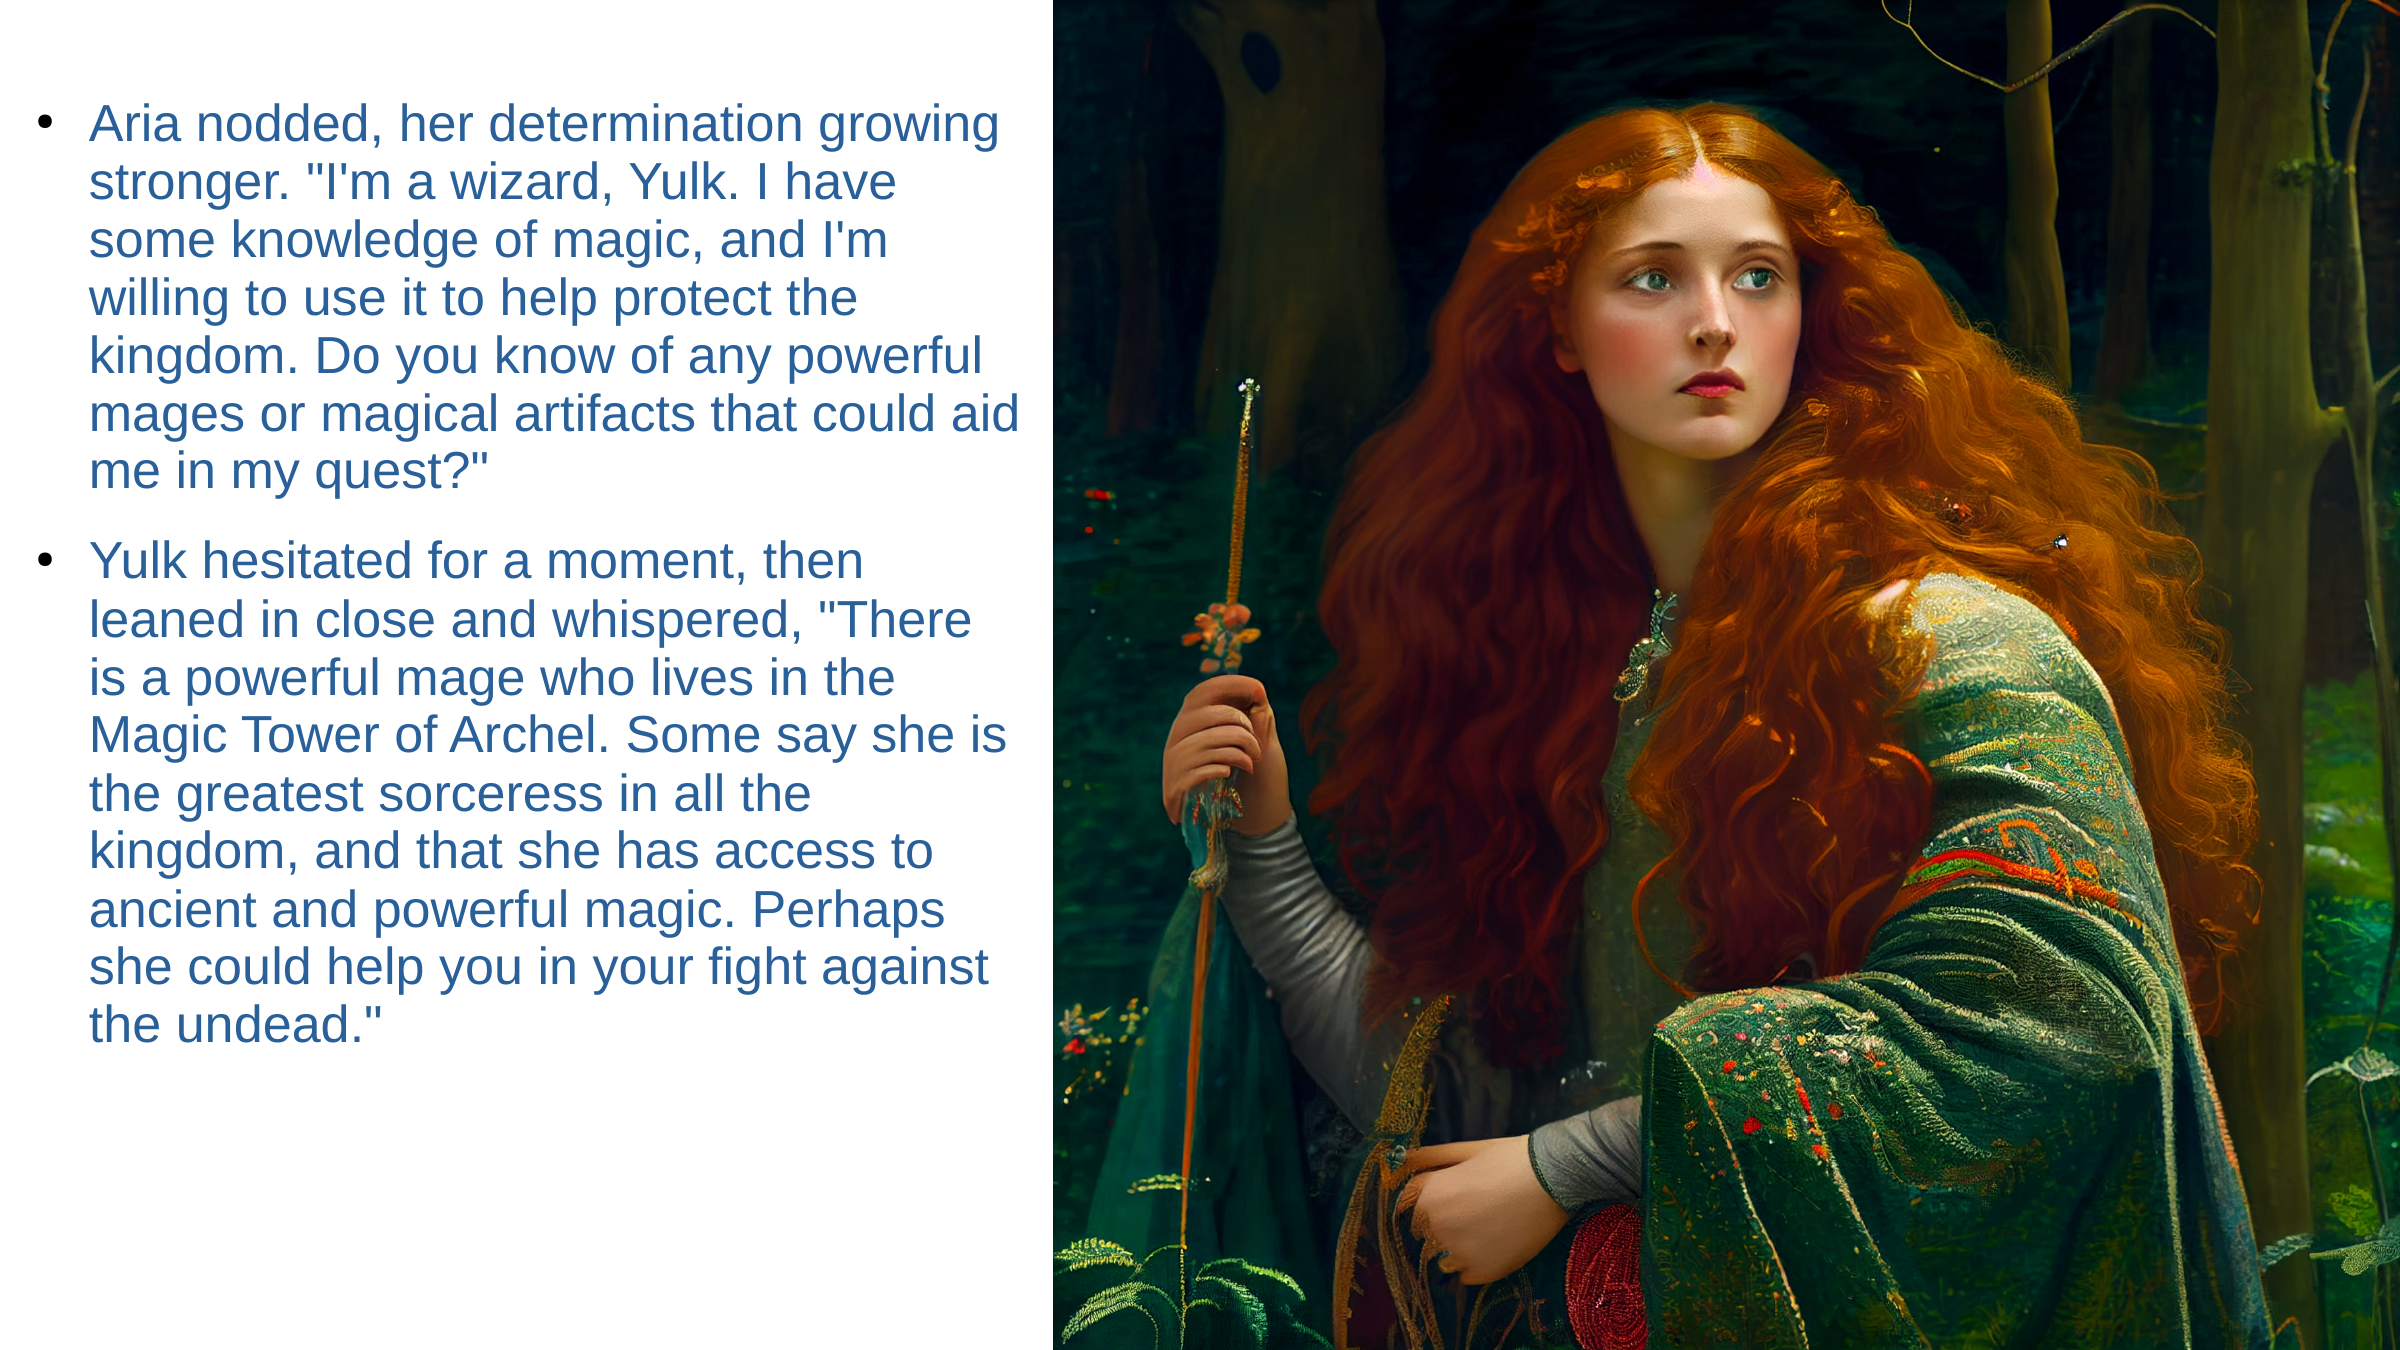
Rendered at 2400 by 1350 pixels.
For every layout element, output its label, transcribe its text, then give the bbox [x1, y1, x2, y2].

list Aria nodded, her determination growing stronger. "I'm a wizard, Yulk. I have some knowledge of magic, and I'm willing to use it to help protect the kingdom. Do you know of any powerful mages or magical artifacts that could aid me in my quest?" Yulk hesitated for a moment, then leaned in close and whispered, "There is a powerful mage who lives in the Magic Tower of Archel. Some say she is the greatest sorceress in all the kingdom, and that she has access to ancient and powerful magic. Perhaps she could help you in your fight against the undead." [18, 4, 1024, 1318]
picture [1053, 0, 2400, 1350]
